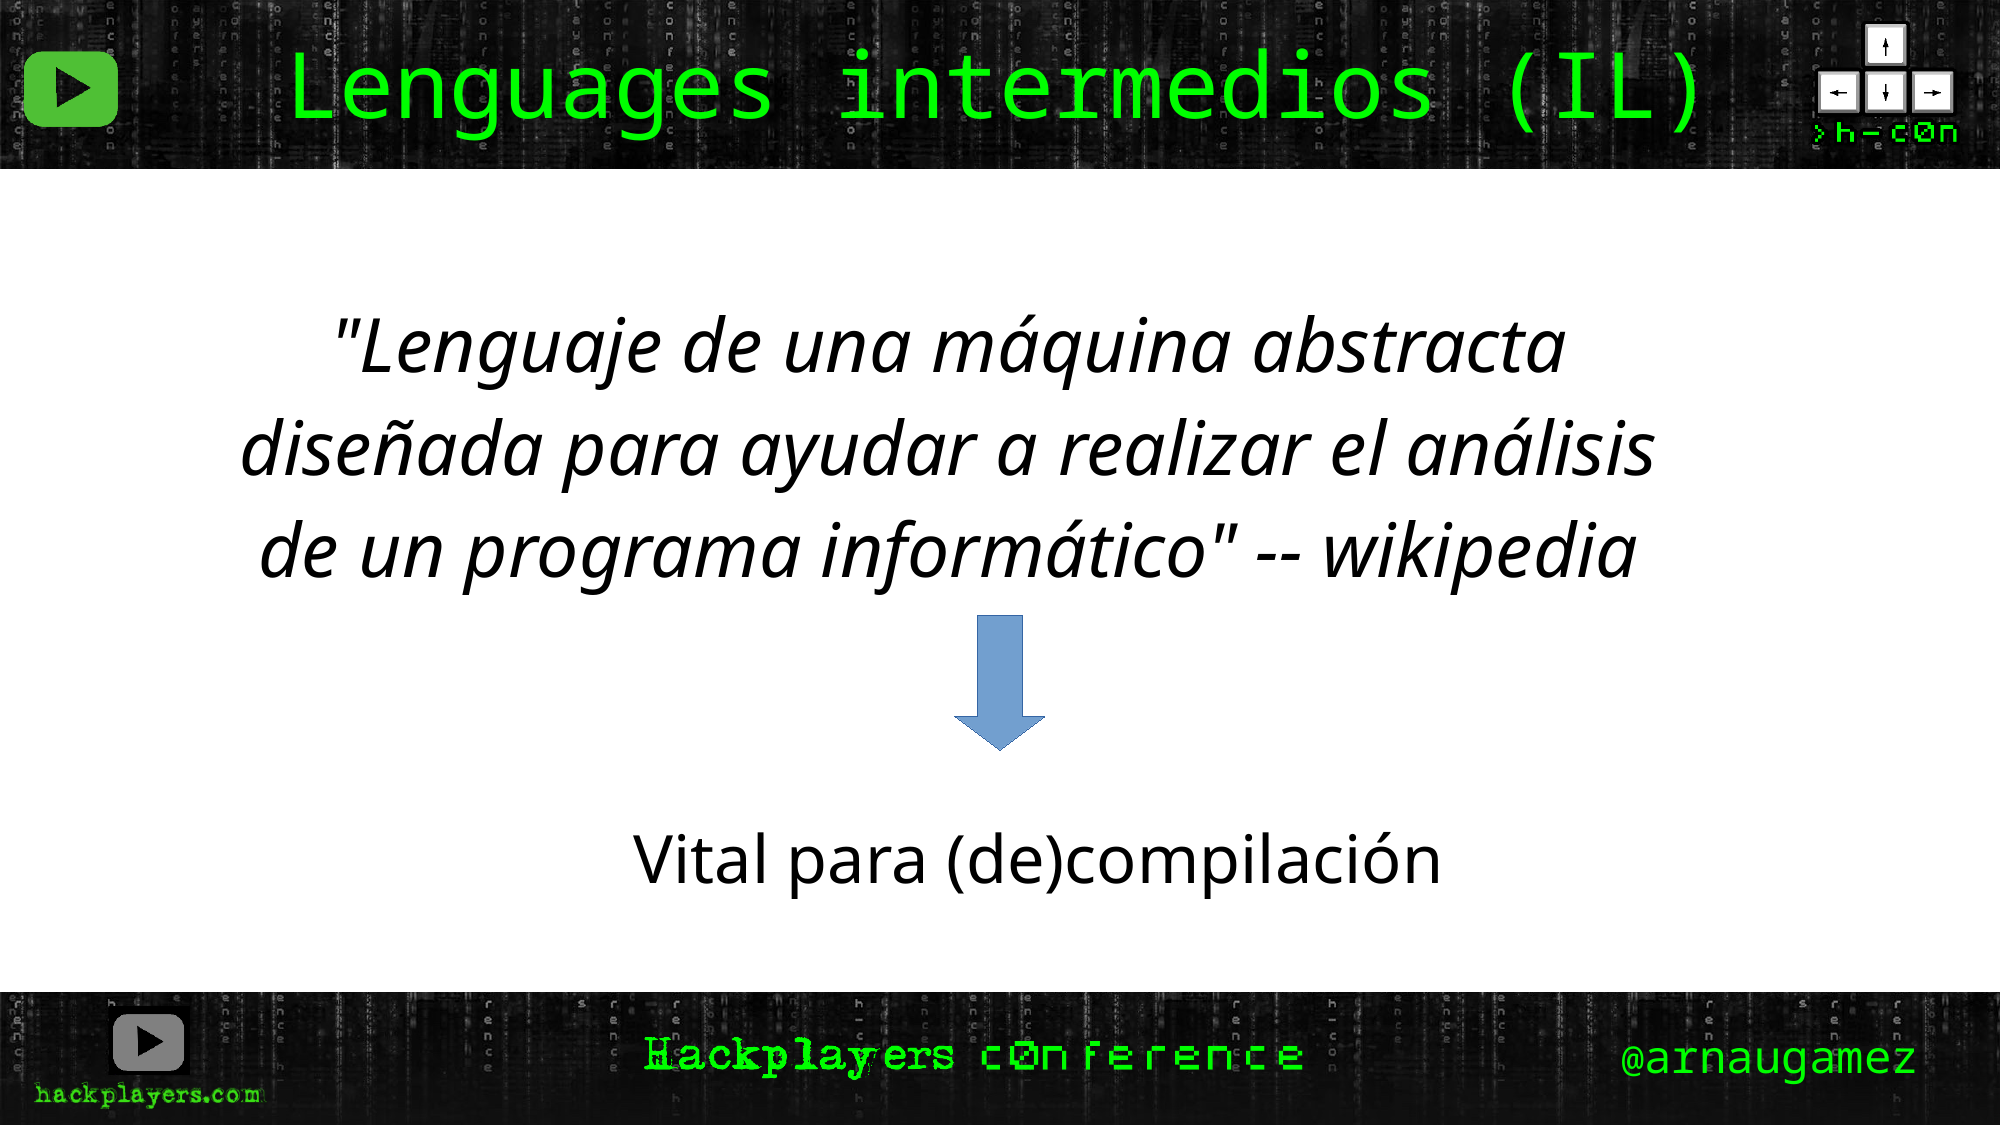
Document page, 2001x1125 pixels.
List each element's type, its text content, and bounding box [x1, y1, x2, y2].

text_box Vital para (de)compilación [619, 804, 1407, 901]
picture [0, 992, 2000, 1125]
title Lenguages intermedios (IL) [256, 0, 1745, 166]
text_box [954, 615, 1045, 751]
text_box "Lenguaje de una máquina abstracta diseñada para ayudar a realizar el análisis de un programa informático" -- wikipedia [225, 285, 1726, 571]
picture [0, 0, 2000, 169]
